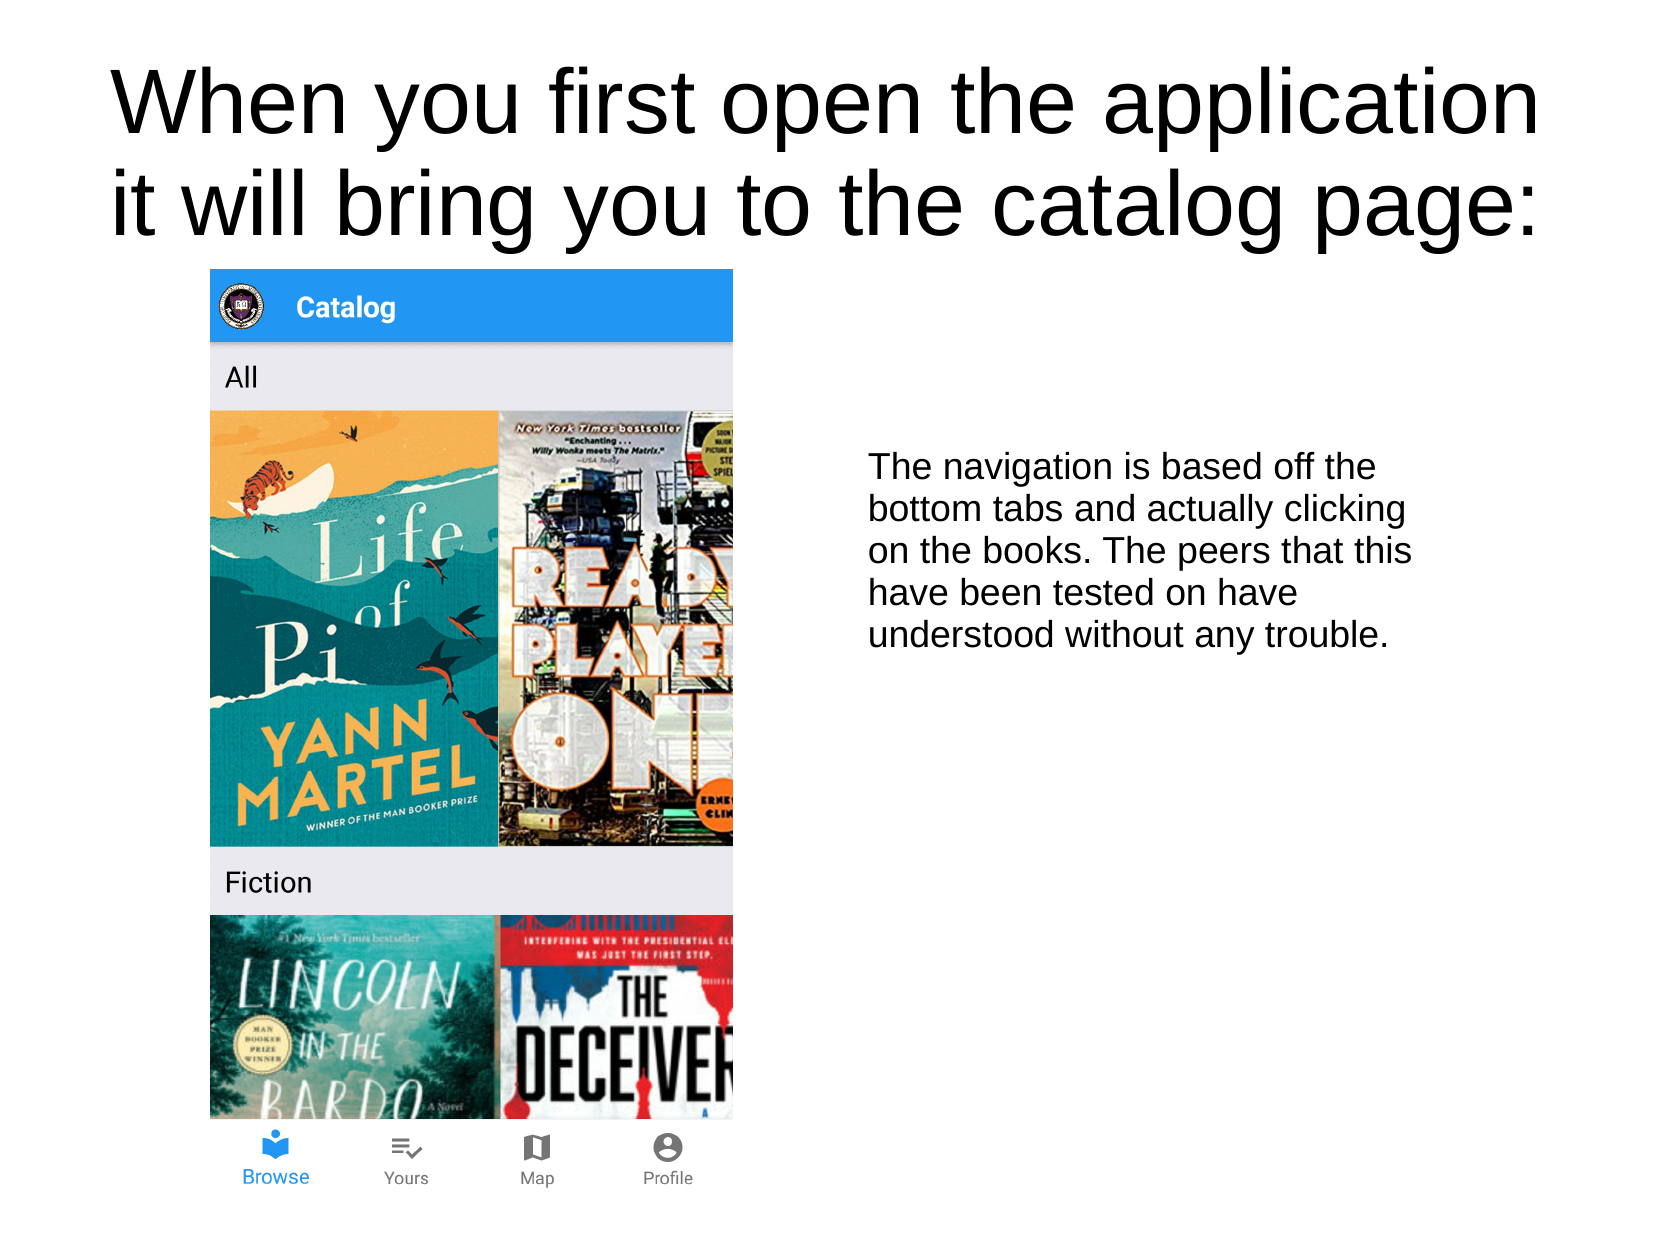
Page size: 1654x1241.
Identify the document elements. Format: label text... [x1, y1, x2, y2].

text_box The navigation is based off the bottom tabs and actually clicking on the books. The peers that this have been tested on have understood without any trouble. [853, 438, 1471, 901]
picture [210, 269, 733, 1200]
title When you first open the application it will bring you to the catalog page: [82, 49, 1571, 257]
